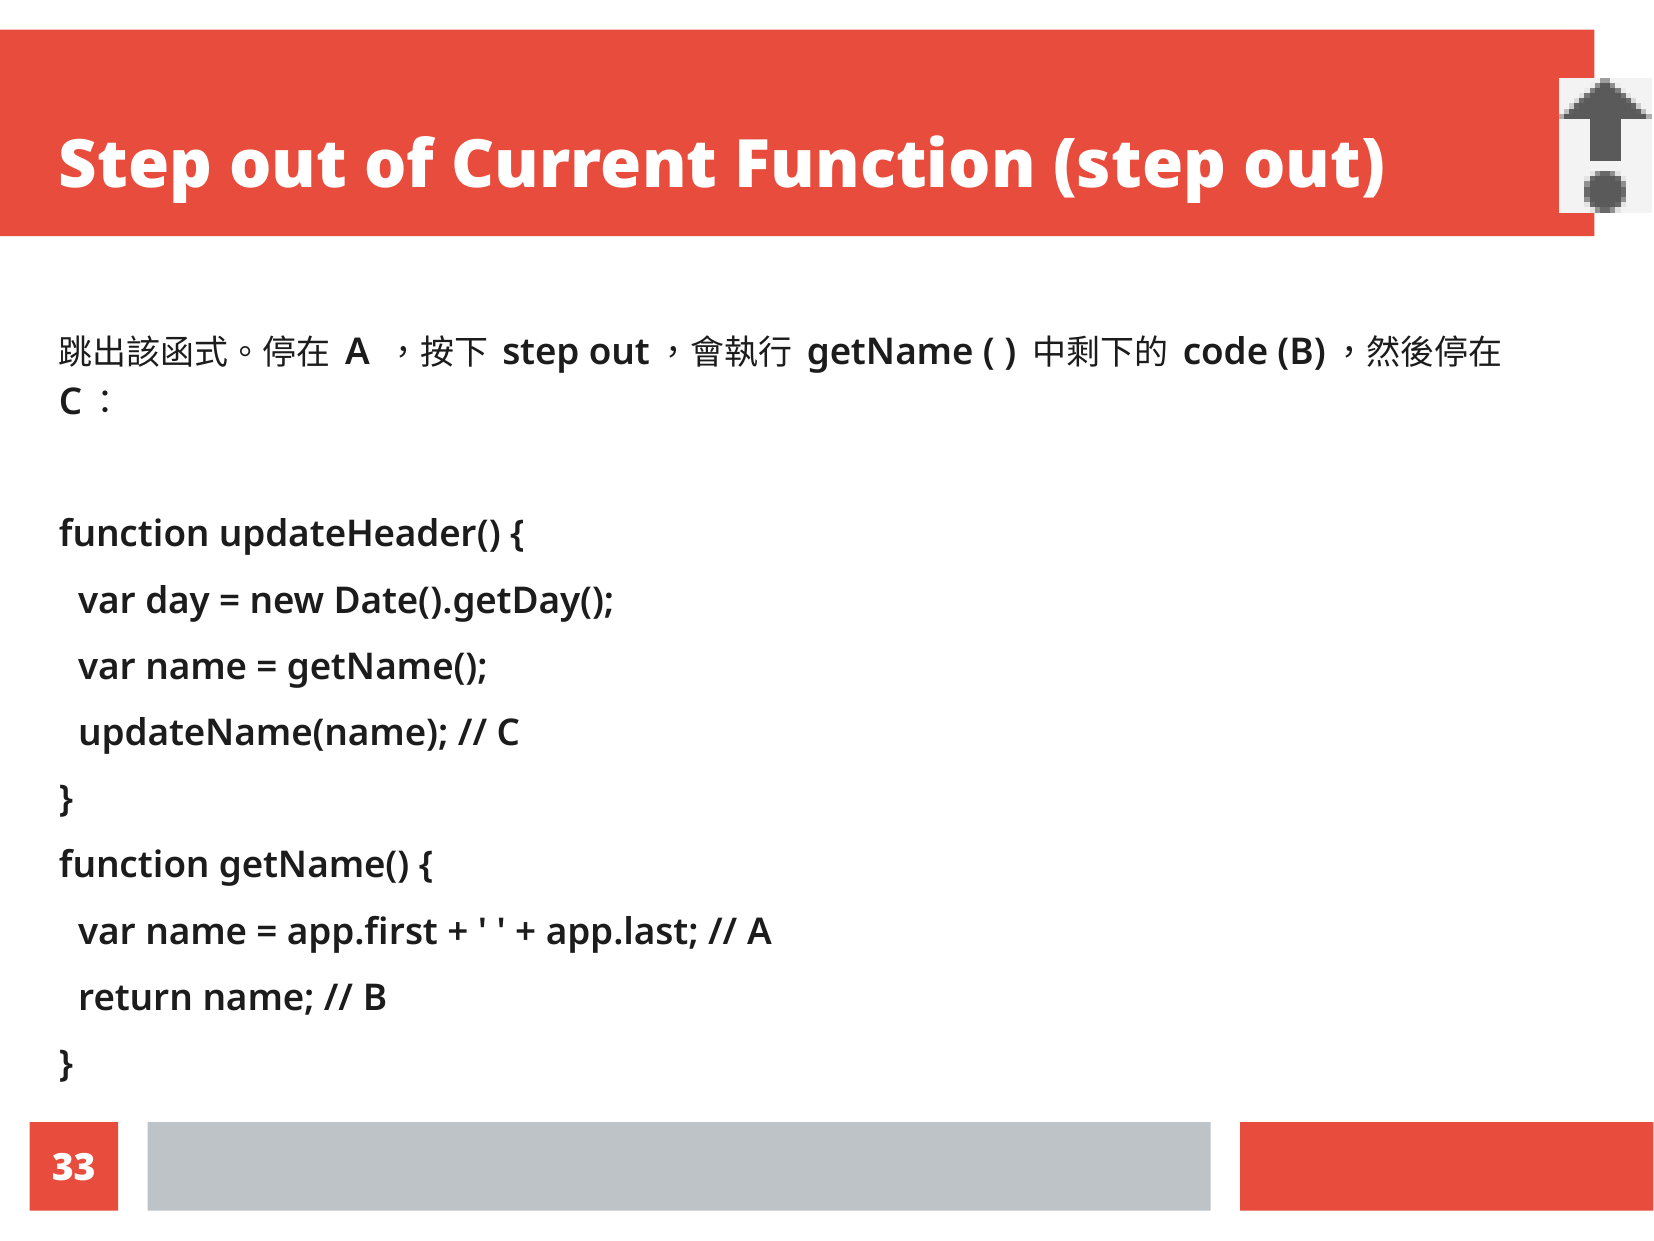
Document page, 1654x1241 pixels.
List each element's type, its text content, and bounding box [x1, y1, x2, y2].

title Step out of Current Function (step out) [59, 59, 1595, 207]
list 跳出該函式。停在 A ，按下 step out，會執行 getName ( ) 中剩下的 code (B)，然後停在 C： function updateHeader() { var day = new Date().getDay(); var name = getName(); updateName(name); // C } function getName() { var name = app.first + ' ' + app.last; // A return name; // B } [59, 324, 1565, 1093]
picture [1559, 78, 1652, 213]
